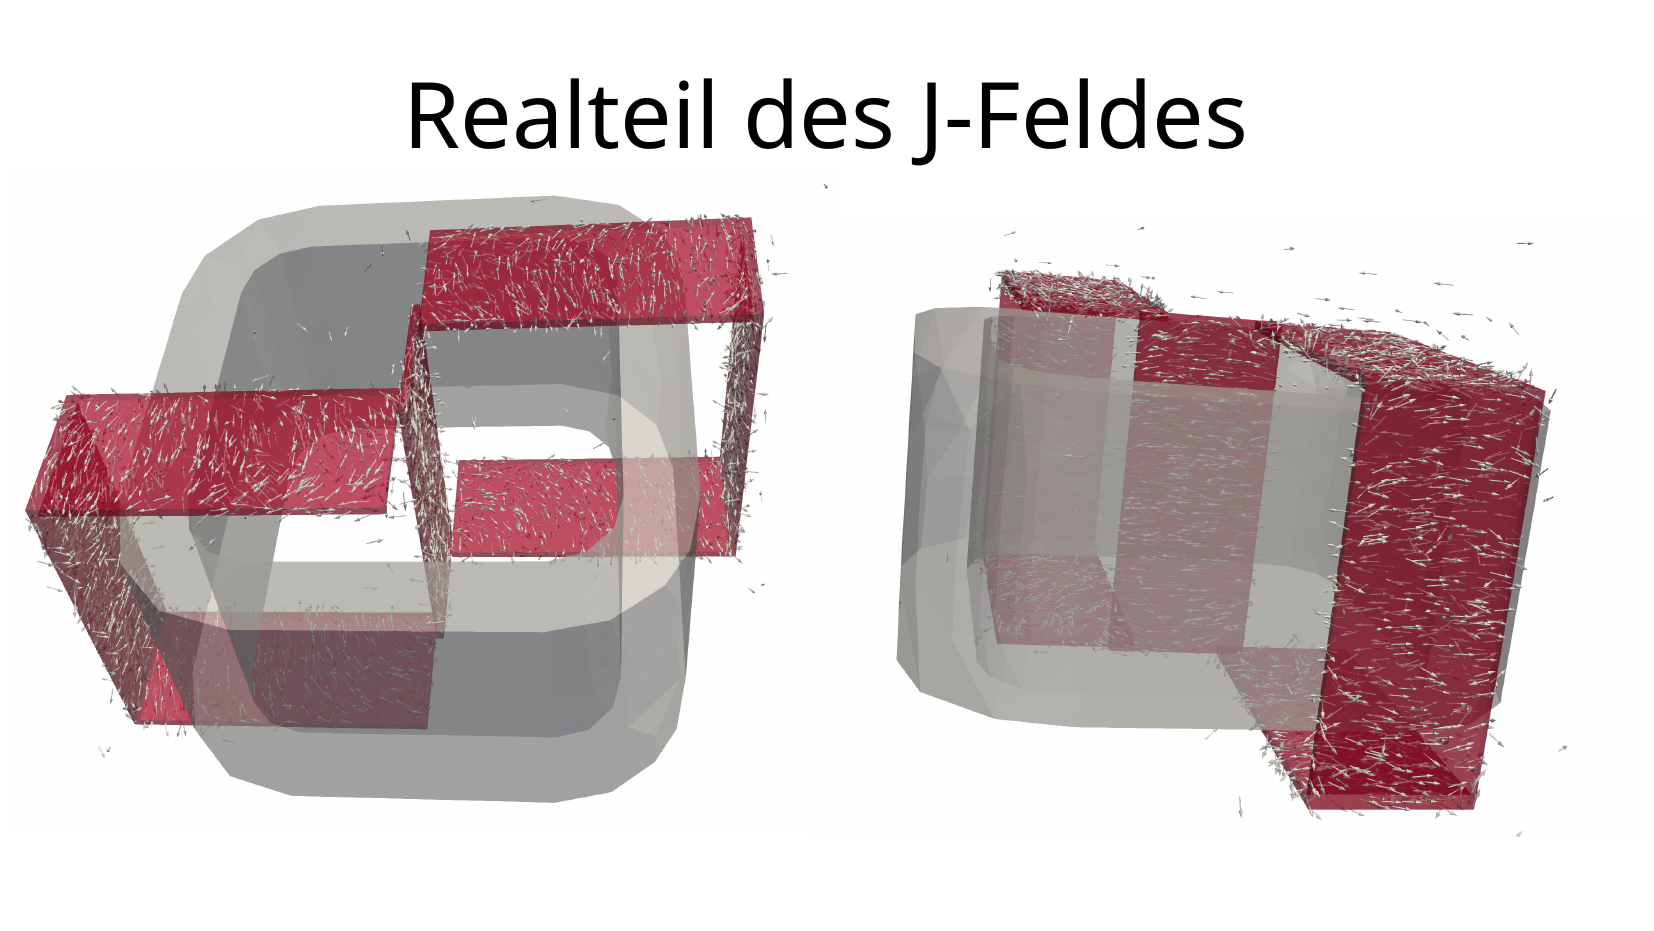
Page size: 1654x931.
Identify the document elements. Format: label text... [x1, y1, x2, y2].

picture [7, 170, 1644, 837]
title Realteil des J-Feldes [82, 35, 1571, 192]
